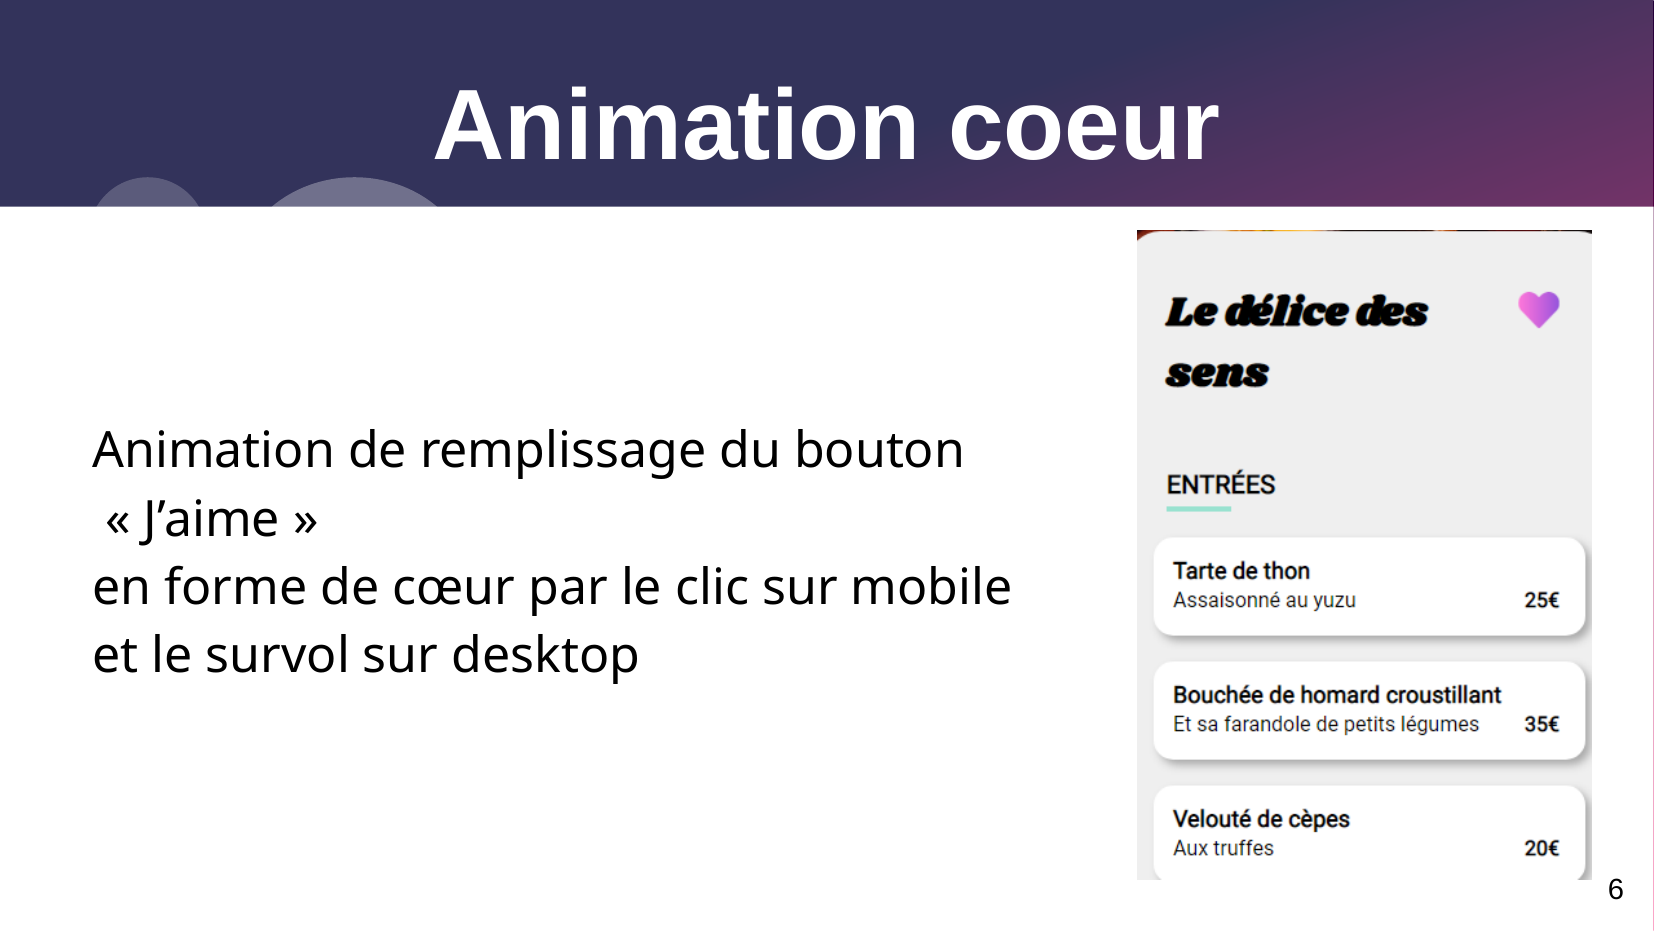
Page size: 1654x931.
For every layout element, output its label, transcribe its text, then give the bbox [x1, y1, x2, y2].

picture [1137, 230, 1592, 880]
text_box Animation de remplissage du bouton « J’aime » en forme de cœur par le clic sur mobile et le survol sur desktop [77, 406, 1137, 768]
title Animation coeur [88, 44, 1565, 207]
